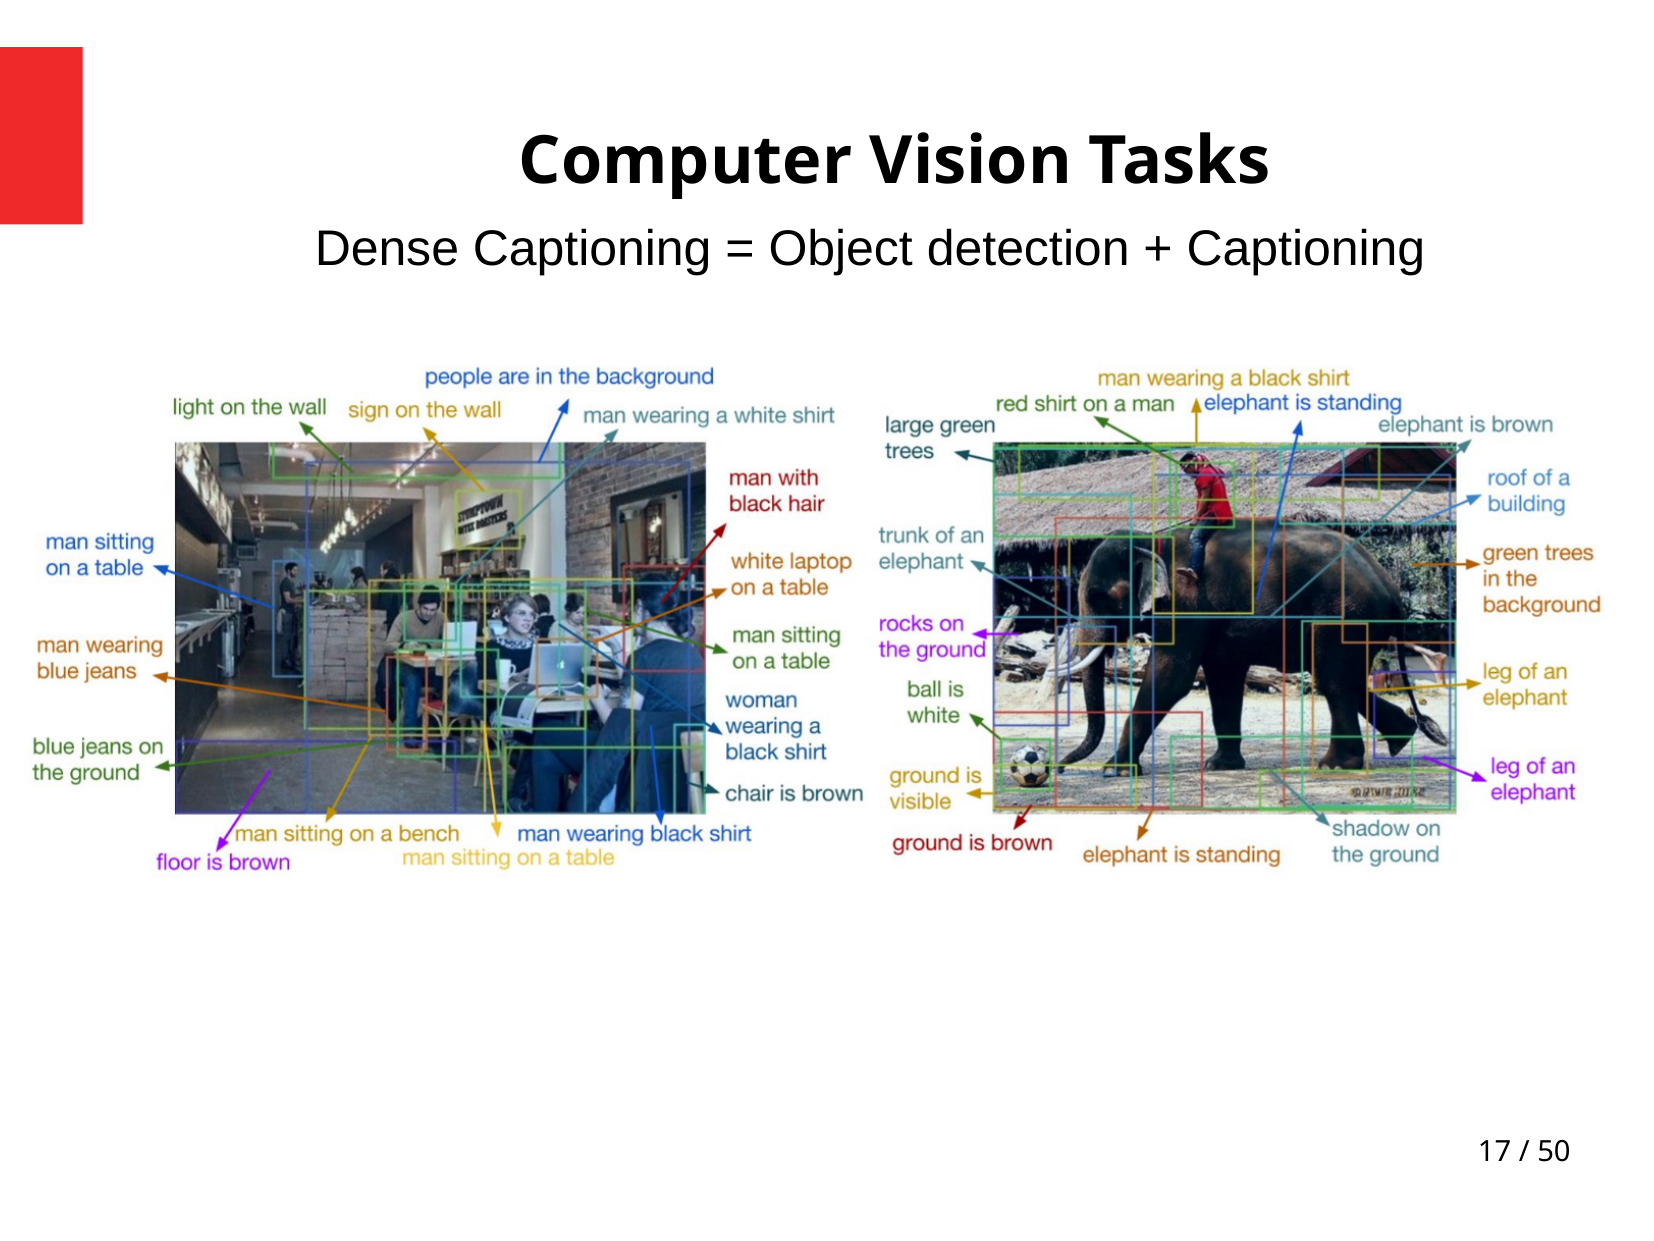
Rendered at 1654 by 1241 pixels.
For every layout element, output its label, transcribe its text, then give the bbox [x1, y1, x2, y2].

text_box Dense Captioning = Object detection + Captioning [300, 213, 1486, 286]
text_box Computer Vision Tasks [435, 105, 1306, 196]
picture [15, 348, 1627, 886]
